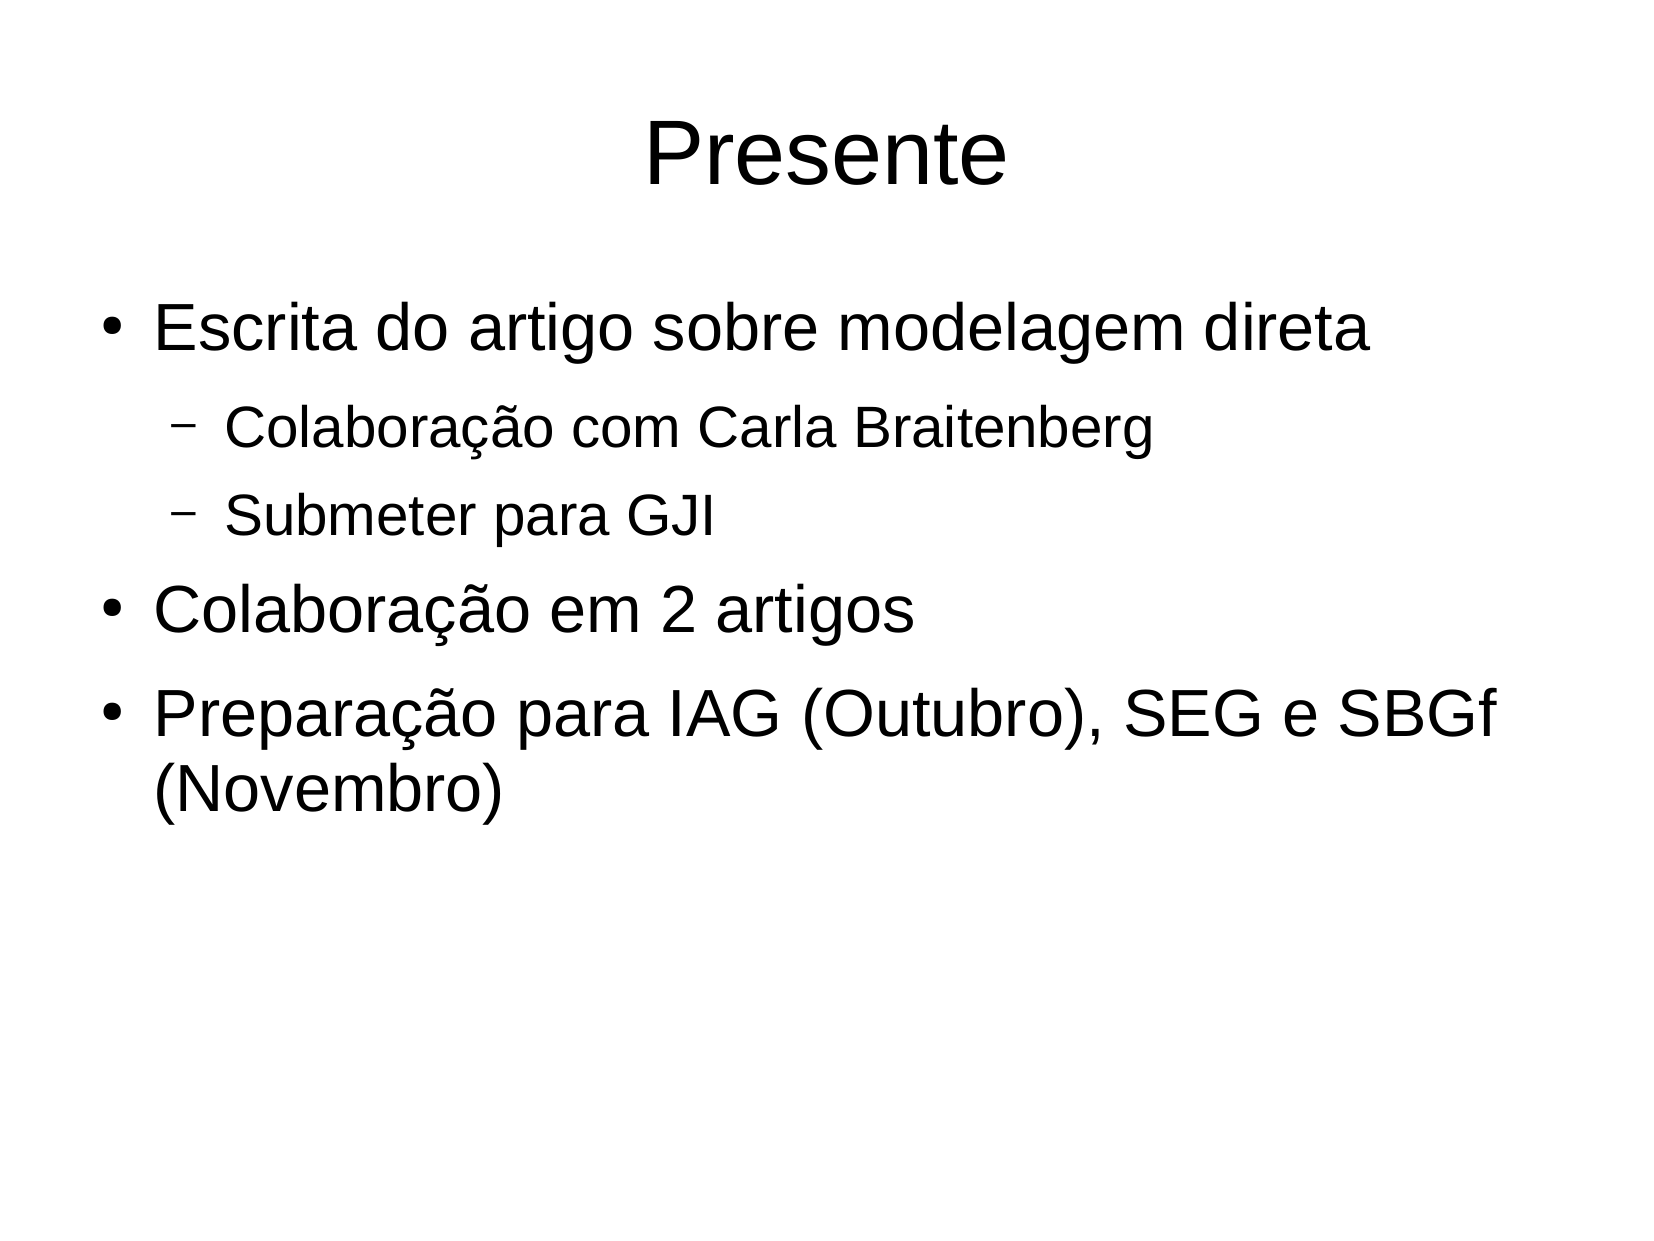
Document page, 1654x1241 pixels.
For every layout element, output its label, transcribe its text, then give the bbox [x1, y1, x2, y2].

list Escrita do artigo sobre modelagem direta Colaboração com Carla Braitenberg Submeter para GJI Colaboração em 2 artigos Preparação para IAG (Outubro), SEG e SBGf (Novembro) [82, 290, 1538, 1010]
title Presente [82, 49, 1571, 257]
